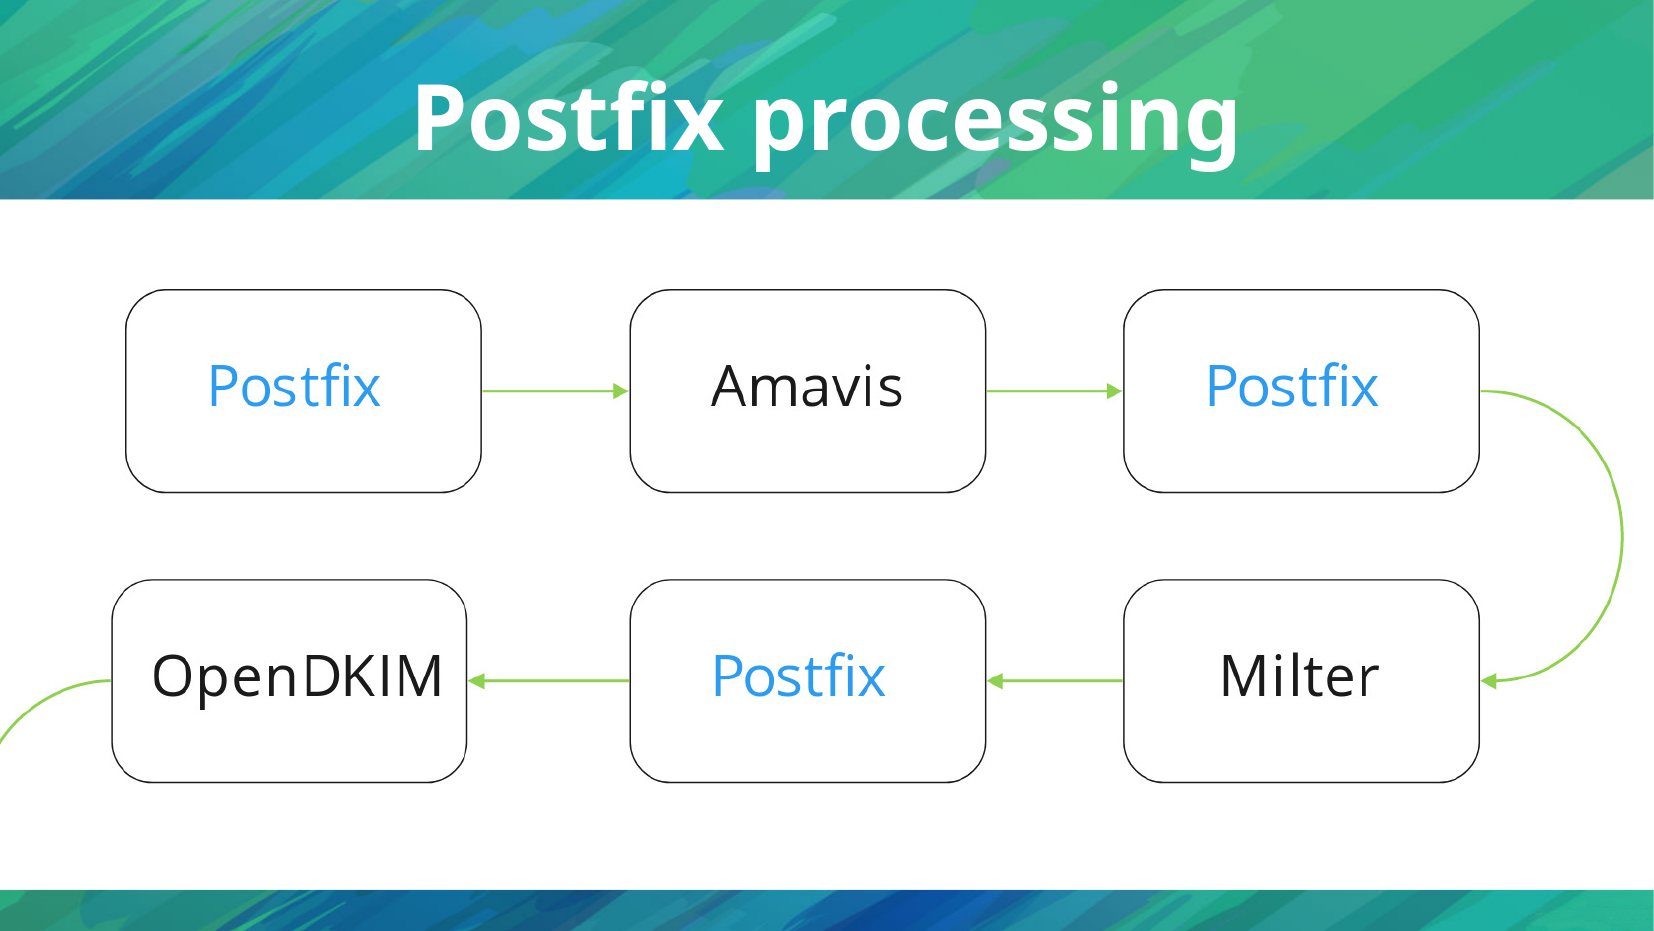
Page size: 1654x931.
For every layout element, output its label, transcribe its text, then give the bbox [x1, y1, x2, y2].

picture [0, 0, 1654, 931]
title Postfix processing [82, 37, 1571, 193]
